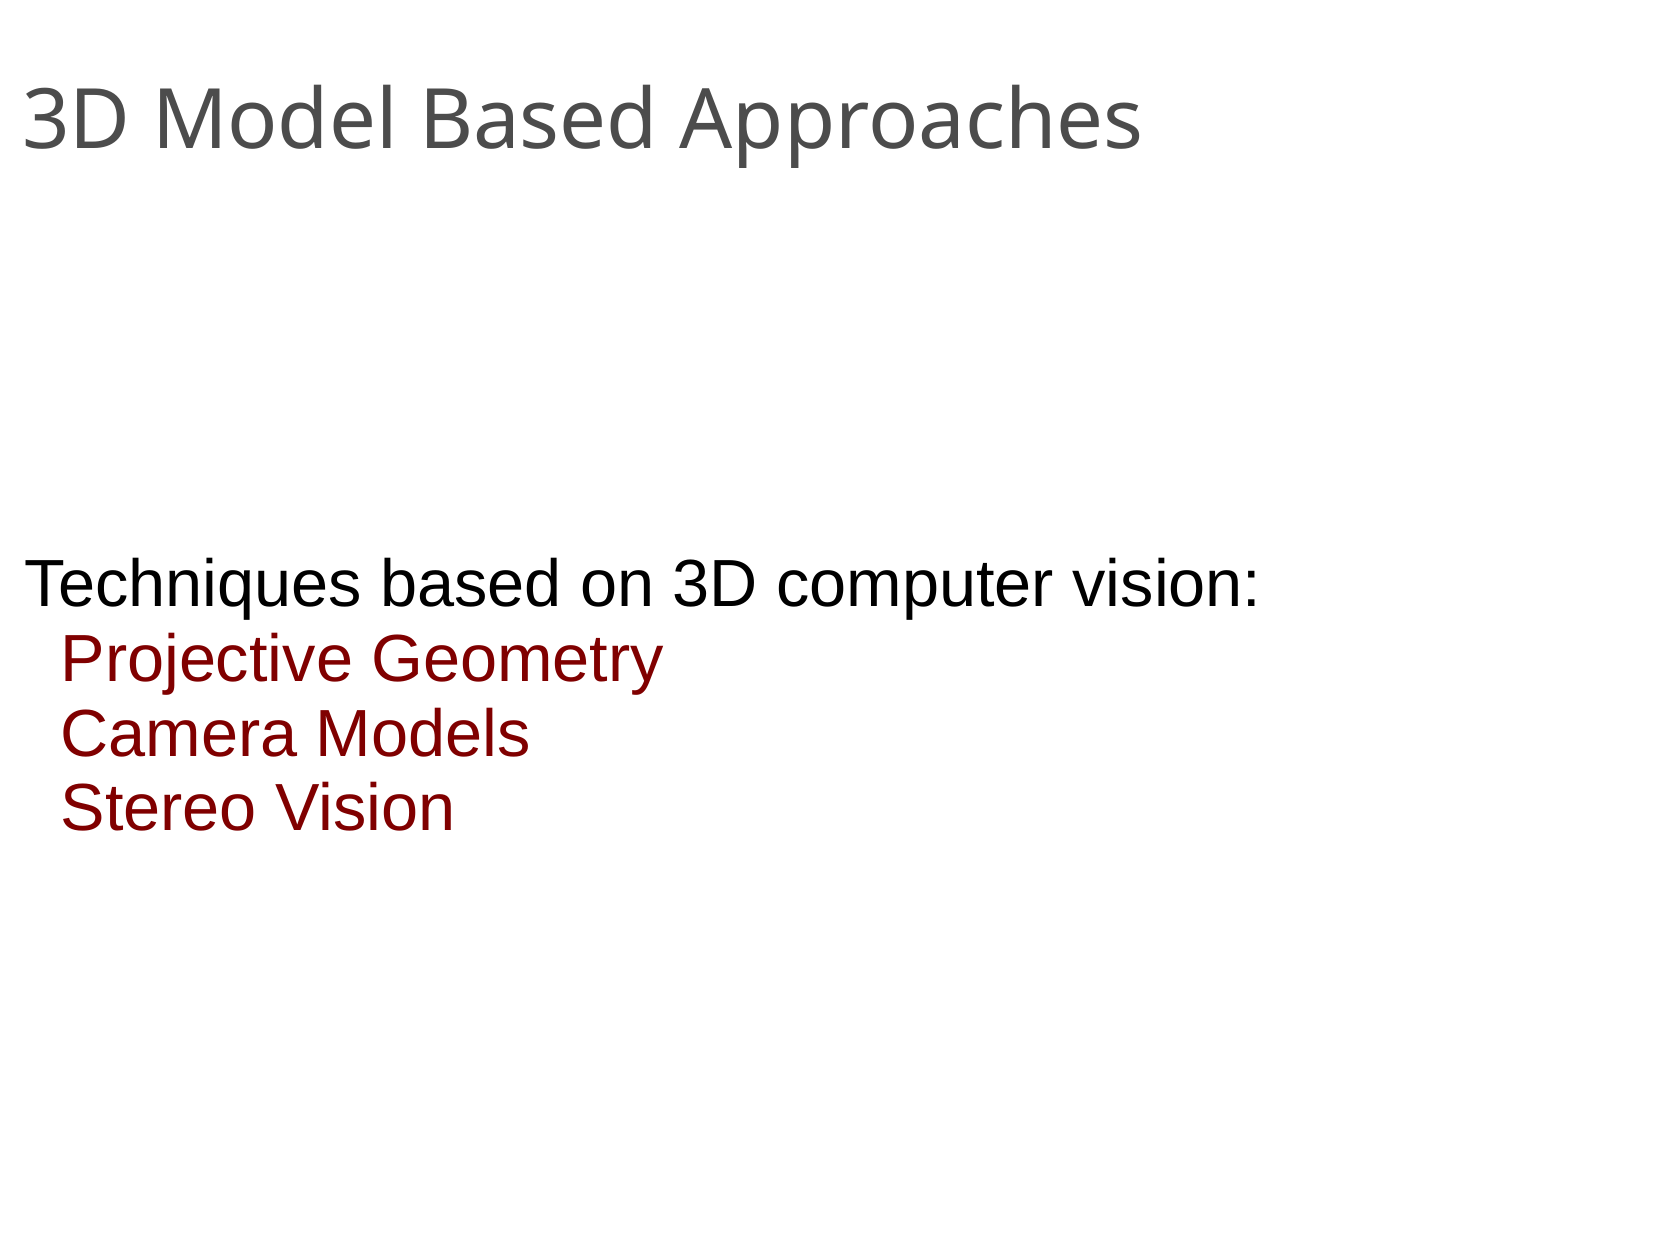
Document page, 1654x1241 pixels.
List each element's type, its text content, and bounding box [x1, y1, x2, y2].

title 3D Model Based Approaches [22, 26, 1654, 205]
subtitle Techniques based on 3D computer vision: Projective Geometry Camera Models Stereo Vision [25, 233, 1654, 1158]
